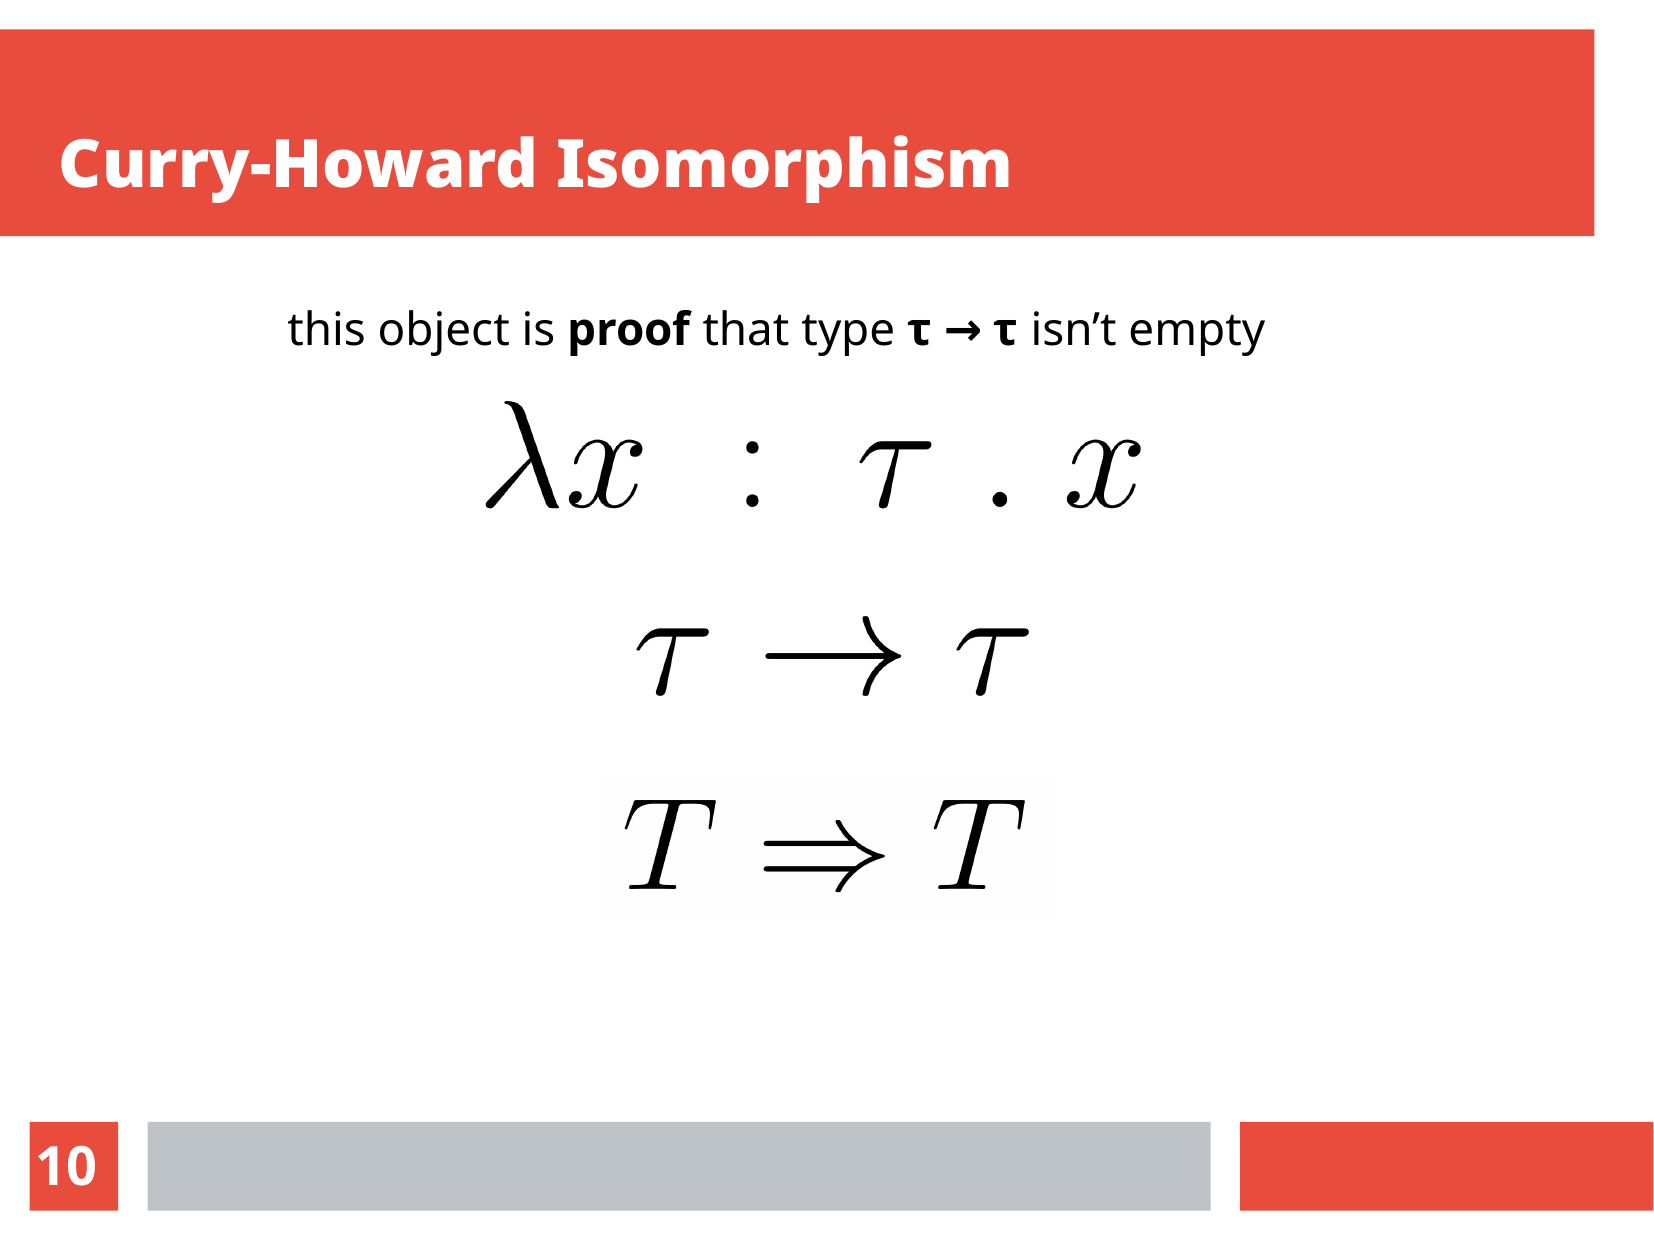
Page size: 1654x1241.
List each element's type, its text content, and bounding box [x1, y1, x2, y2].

picture [600, 583, 1062, 731]
text_box 10 [20, 1119, 254, 1210]
picture [594, 772, 1056, 920]
title Curry-Howard Isomorphism [59, 58, 1595, 207]
text_box this object is proof that type τ → τ isn’t empty [272, 289, 1390, 358]
picture [452, 364, 1174, 542]
